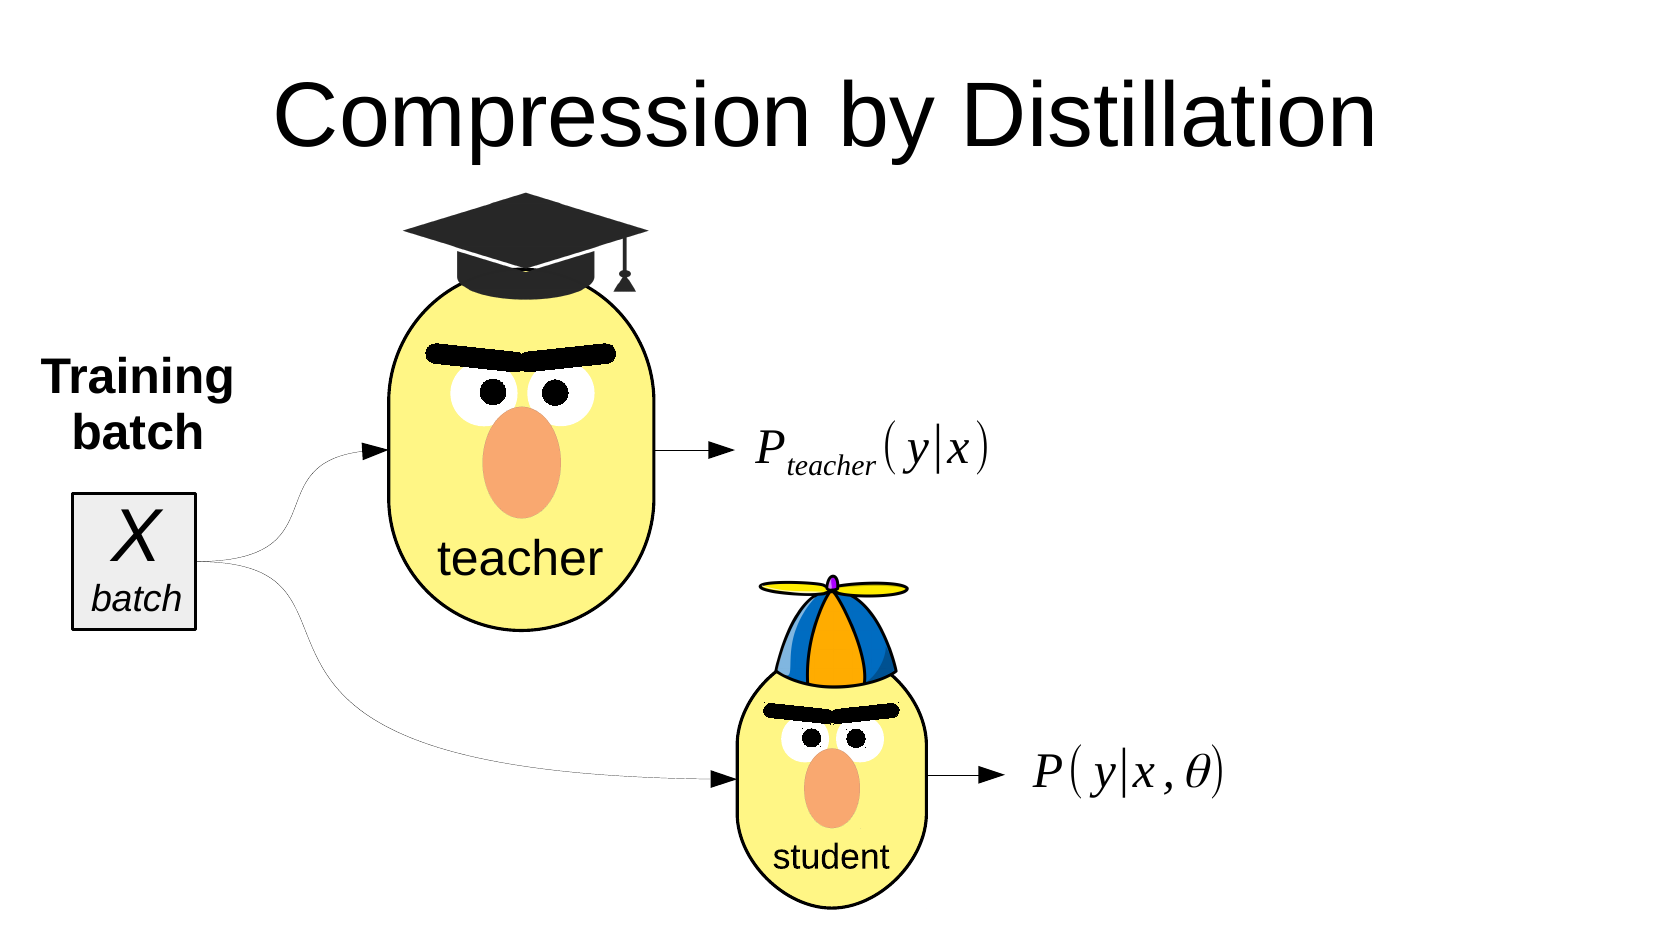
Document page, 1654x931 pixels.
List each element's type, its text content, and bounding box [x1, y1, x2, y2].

text_box [388, 332, 654, 534]
text_box X batch [51, 485, 223, 669]
chart [1023, 742, 1233, 803]
picture [758, 555, 909, 706]
picture [391, 160, 660, 332]
chart [745, 417, 997, 482]
title Compression by Distillation [82, 37, 1571, 193]
text_box [459, 615, 584, 631]
text_box teacher [392, 522, 649, 615]
text_box [737, 689, 927, 909]
text_box Training batch [17, 341, 259, 468]
